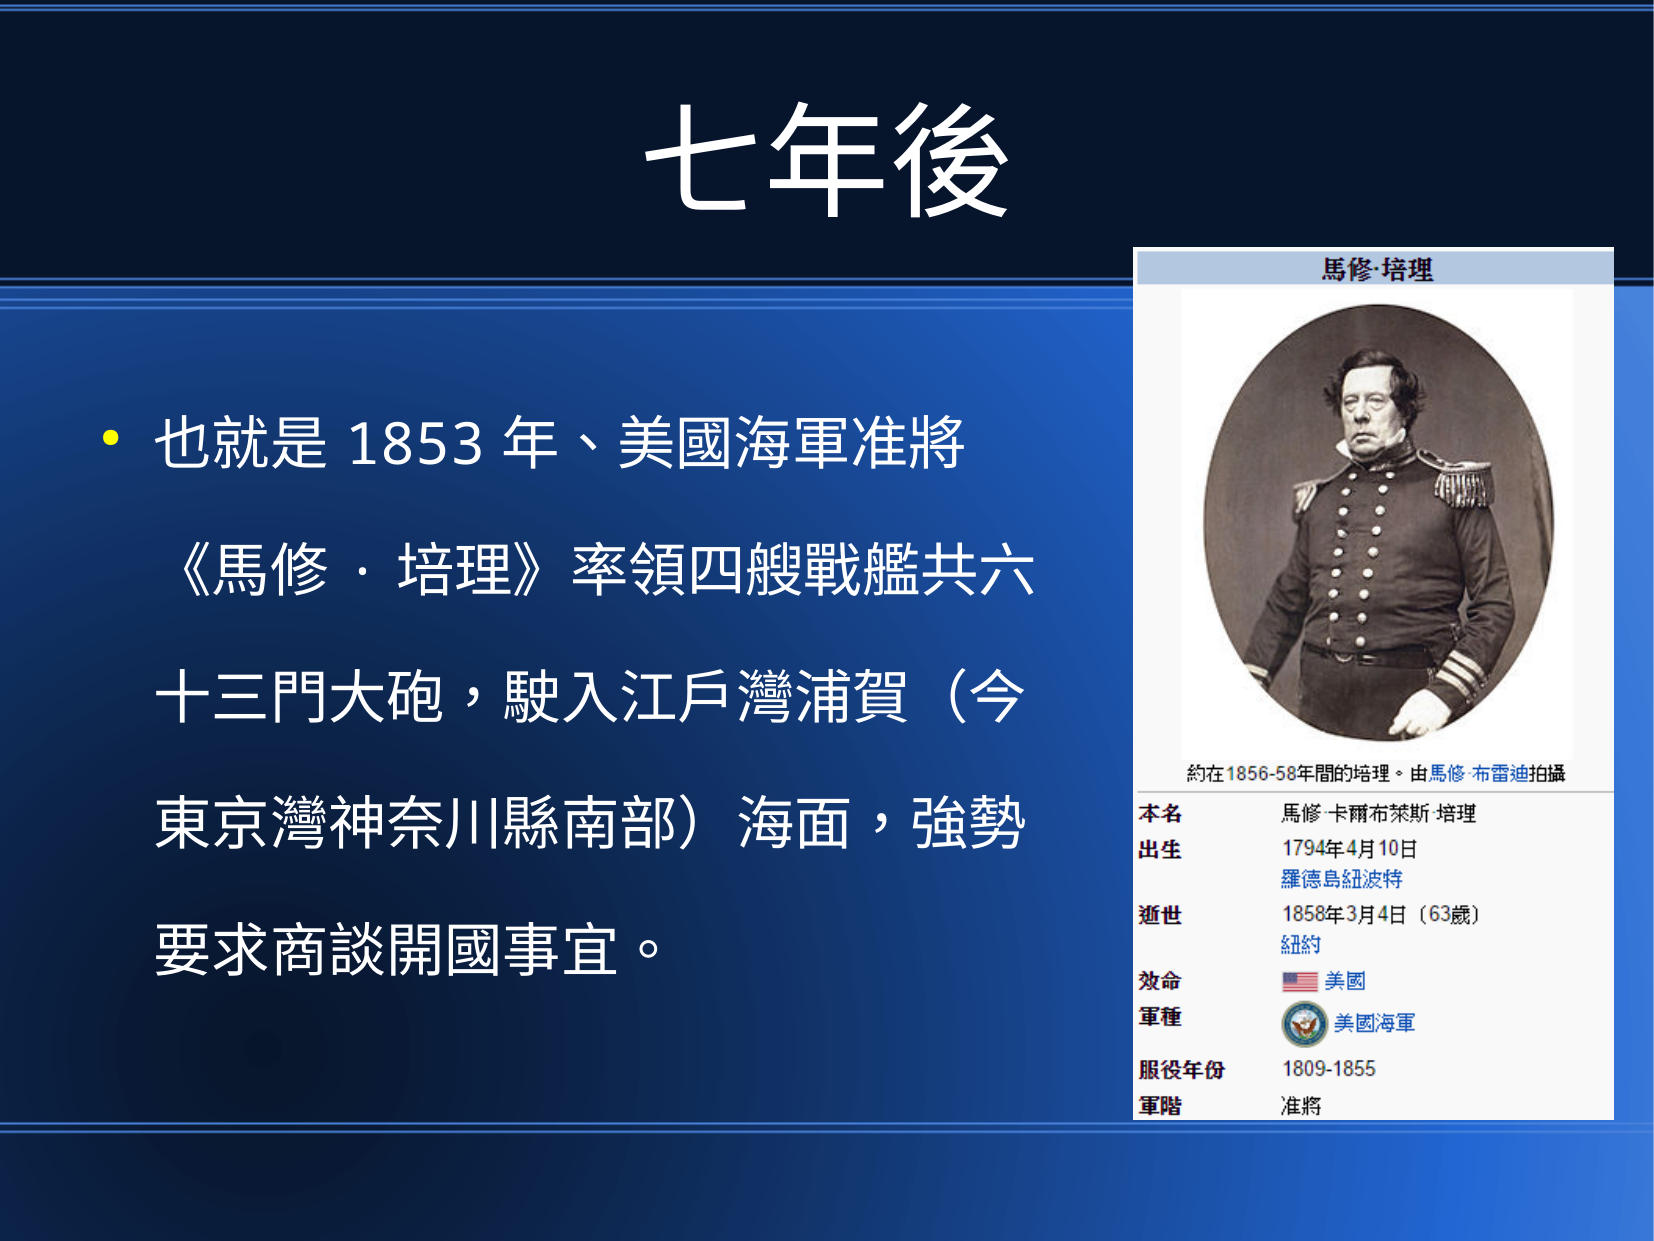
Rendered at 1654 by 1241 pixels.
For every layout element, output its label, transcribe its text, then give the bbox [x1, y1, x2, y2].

title 七年後 [82, 49, 1571, 257]
picture [0, 0, 1654, 1241]
list 也就是1853年、美國海軍准將《馬修·培理》率領四艘戰艦共六十三門大砲，駛入江戶灣浦賀（今東京灣神奈川縣南部）海面，強勢要求商談開國事宜。 [82, 355, 1075, 1241]
